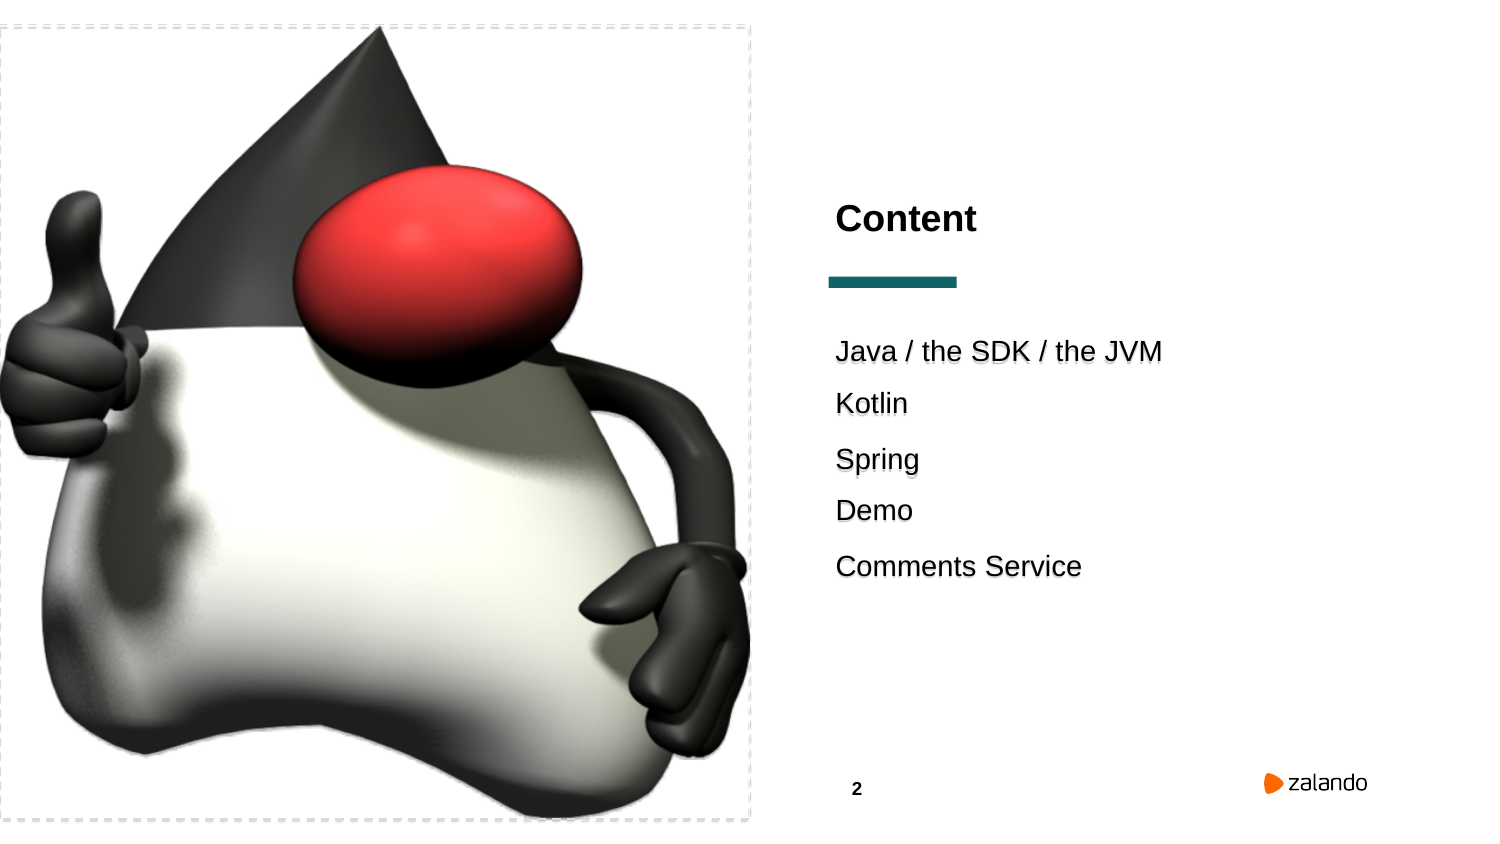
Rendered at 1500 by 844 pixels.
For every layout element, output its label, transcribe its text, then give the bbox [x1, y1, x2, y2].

picture [0, 25, 750, 819]
list Comments Service [820, 530, 1261, 583]
picture [1264, 773, 1367, 794]
list Spring [820, 422, 1261, 475]
list Java / the SDK / the JVM [820, 315, 1261, 367]
list Kotlin [820, 367, 1261, 420]
list Demo [820, 475, 1261, 526]
list Content [820, 94, 1400, 254]
